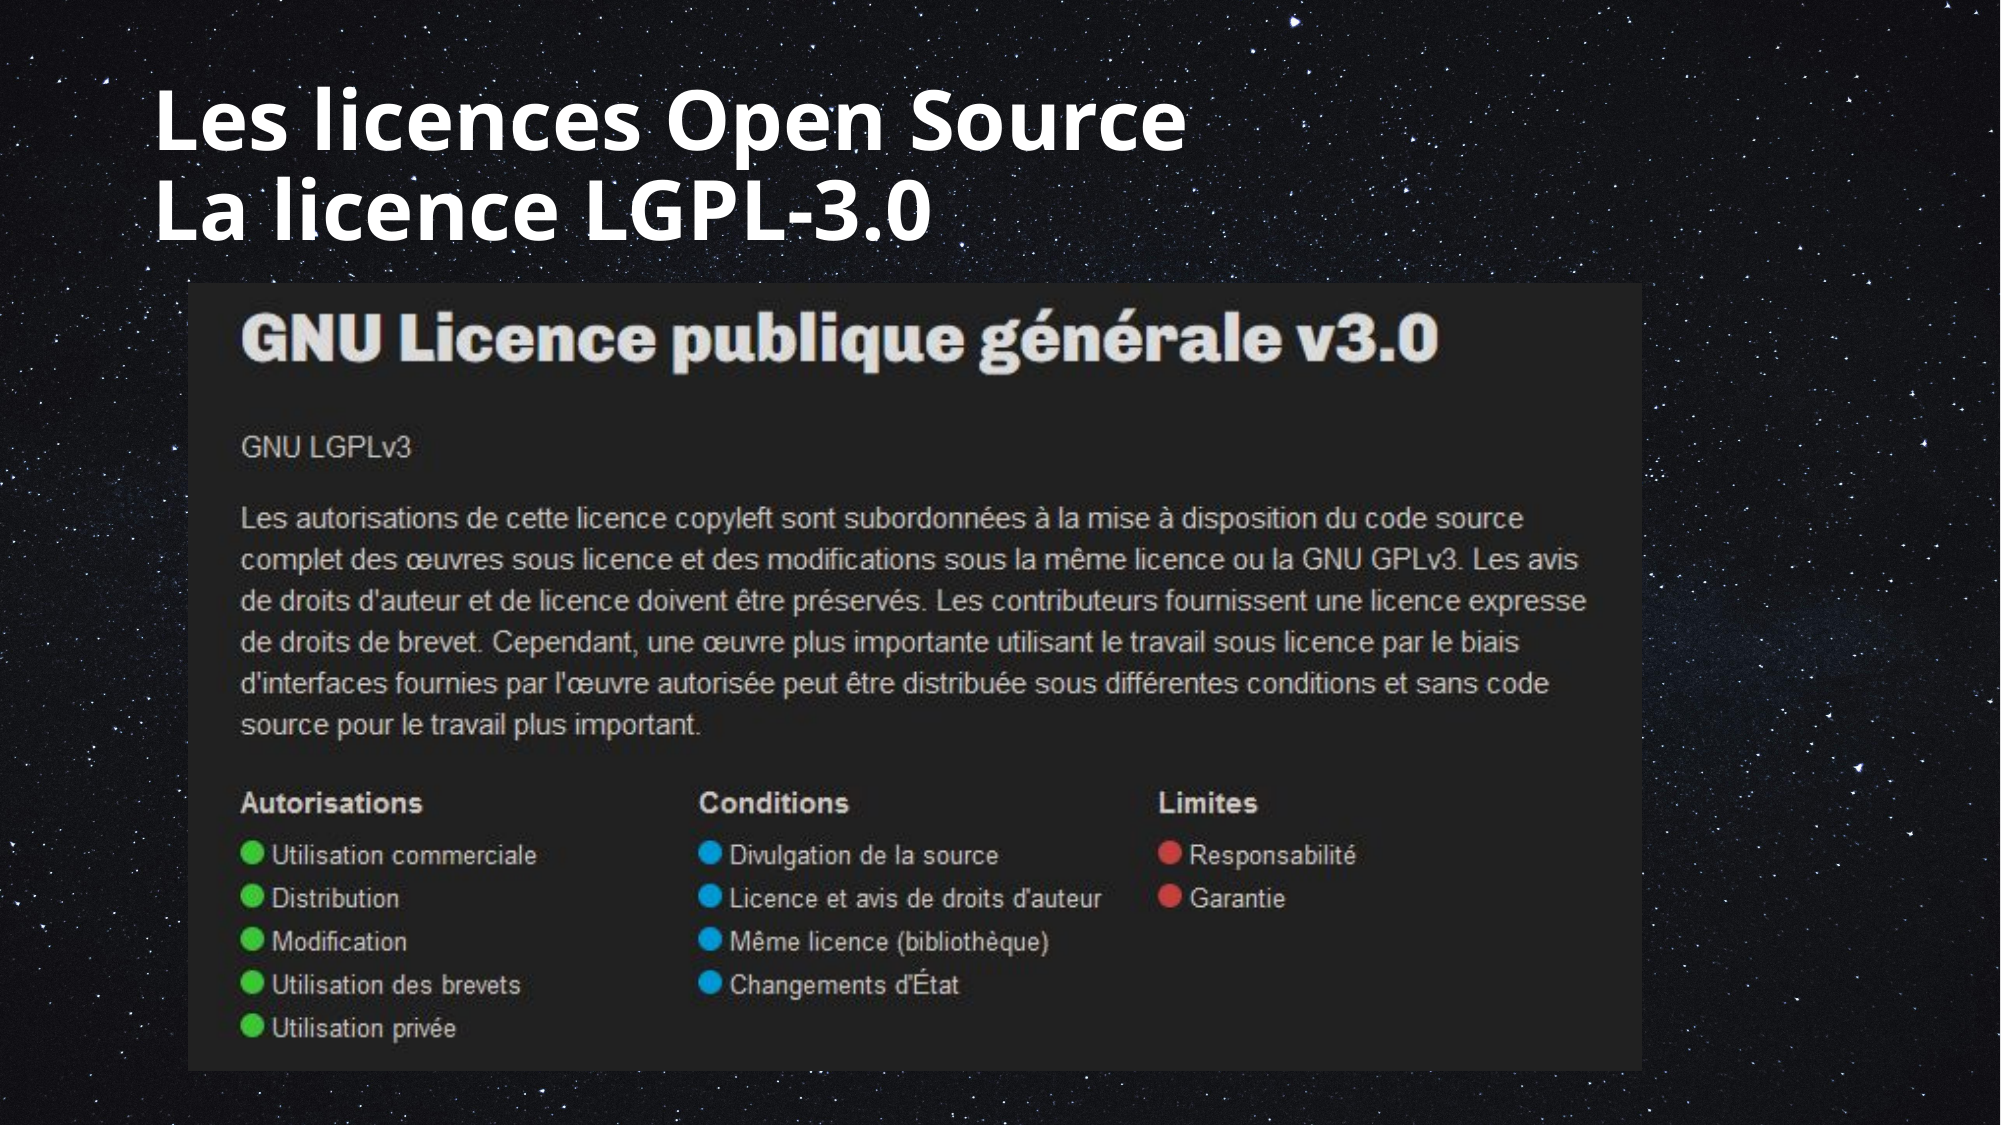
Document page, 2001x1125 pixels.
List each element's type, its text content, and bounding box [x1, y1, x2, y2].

picture [0, 0, 2001, 1125]
title Les licences Open Source La licence LGPL-3.0 [137, 59, 1359, 278]
